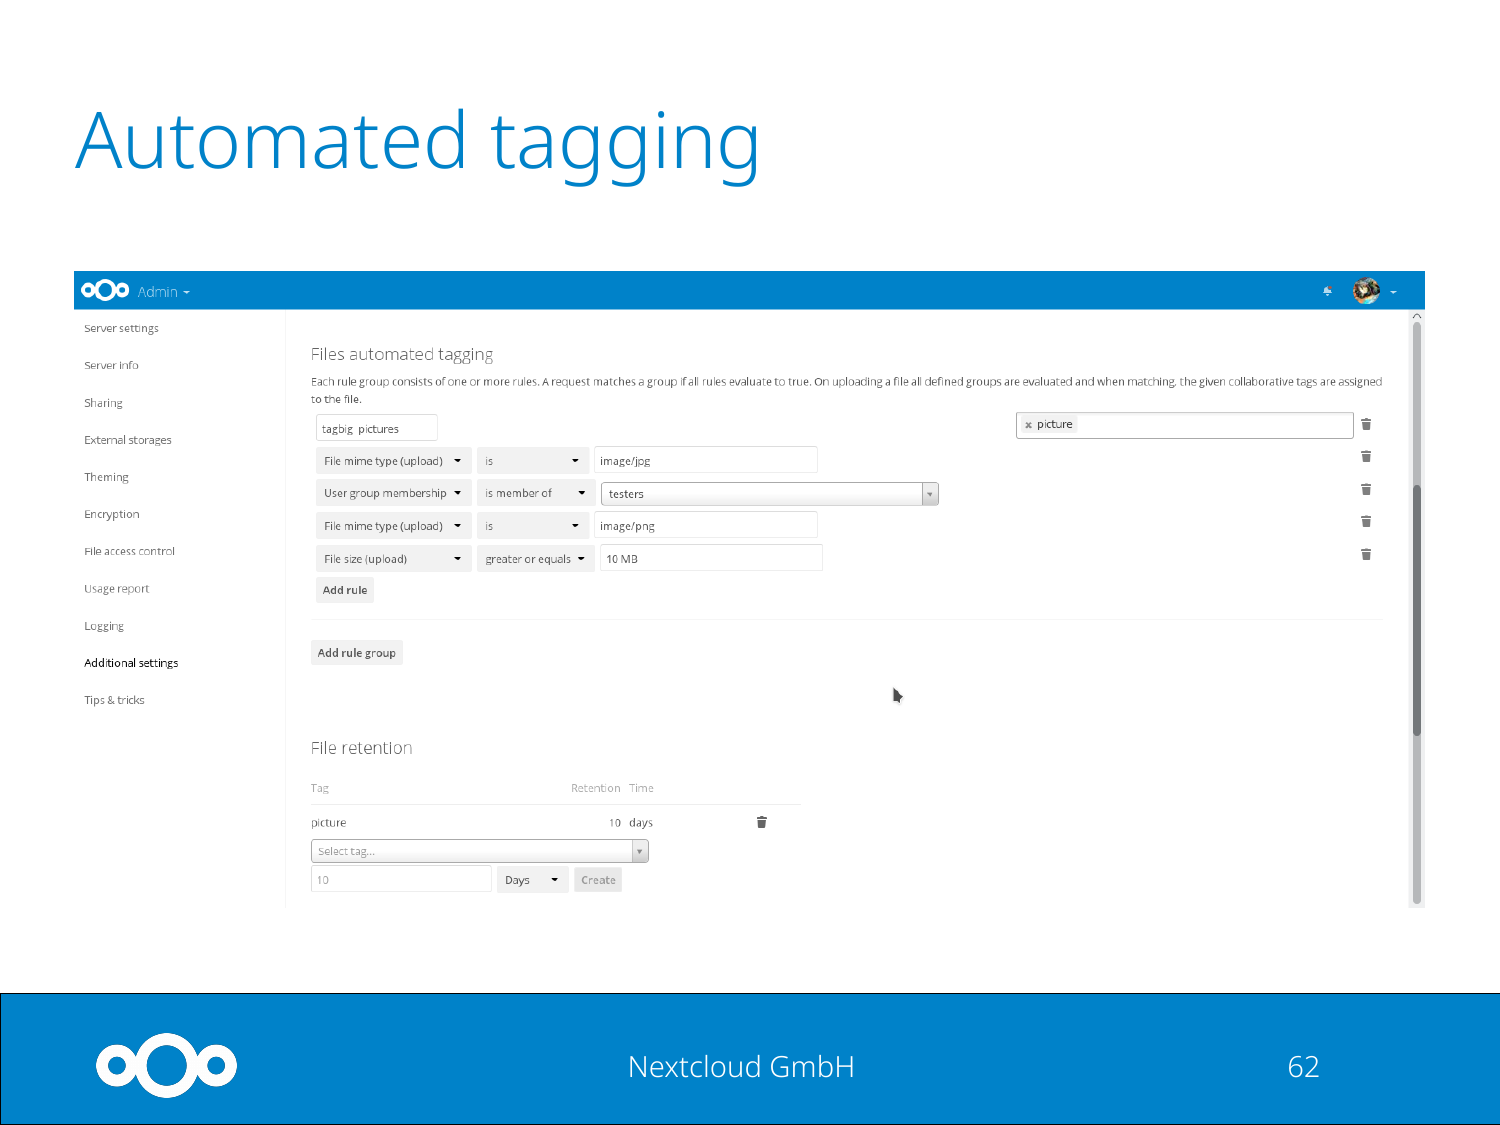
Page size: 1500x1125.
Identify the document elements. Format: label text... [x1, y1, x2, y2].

picture [74, 271, 1425, 908]
title Automated tagging [74, 44, 1425, 233]
picture [96, 1033, 237, 1098]
